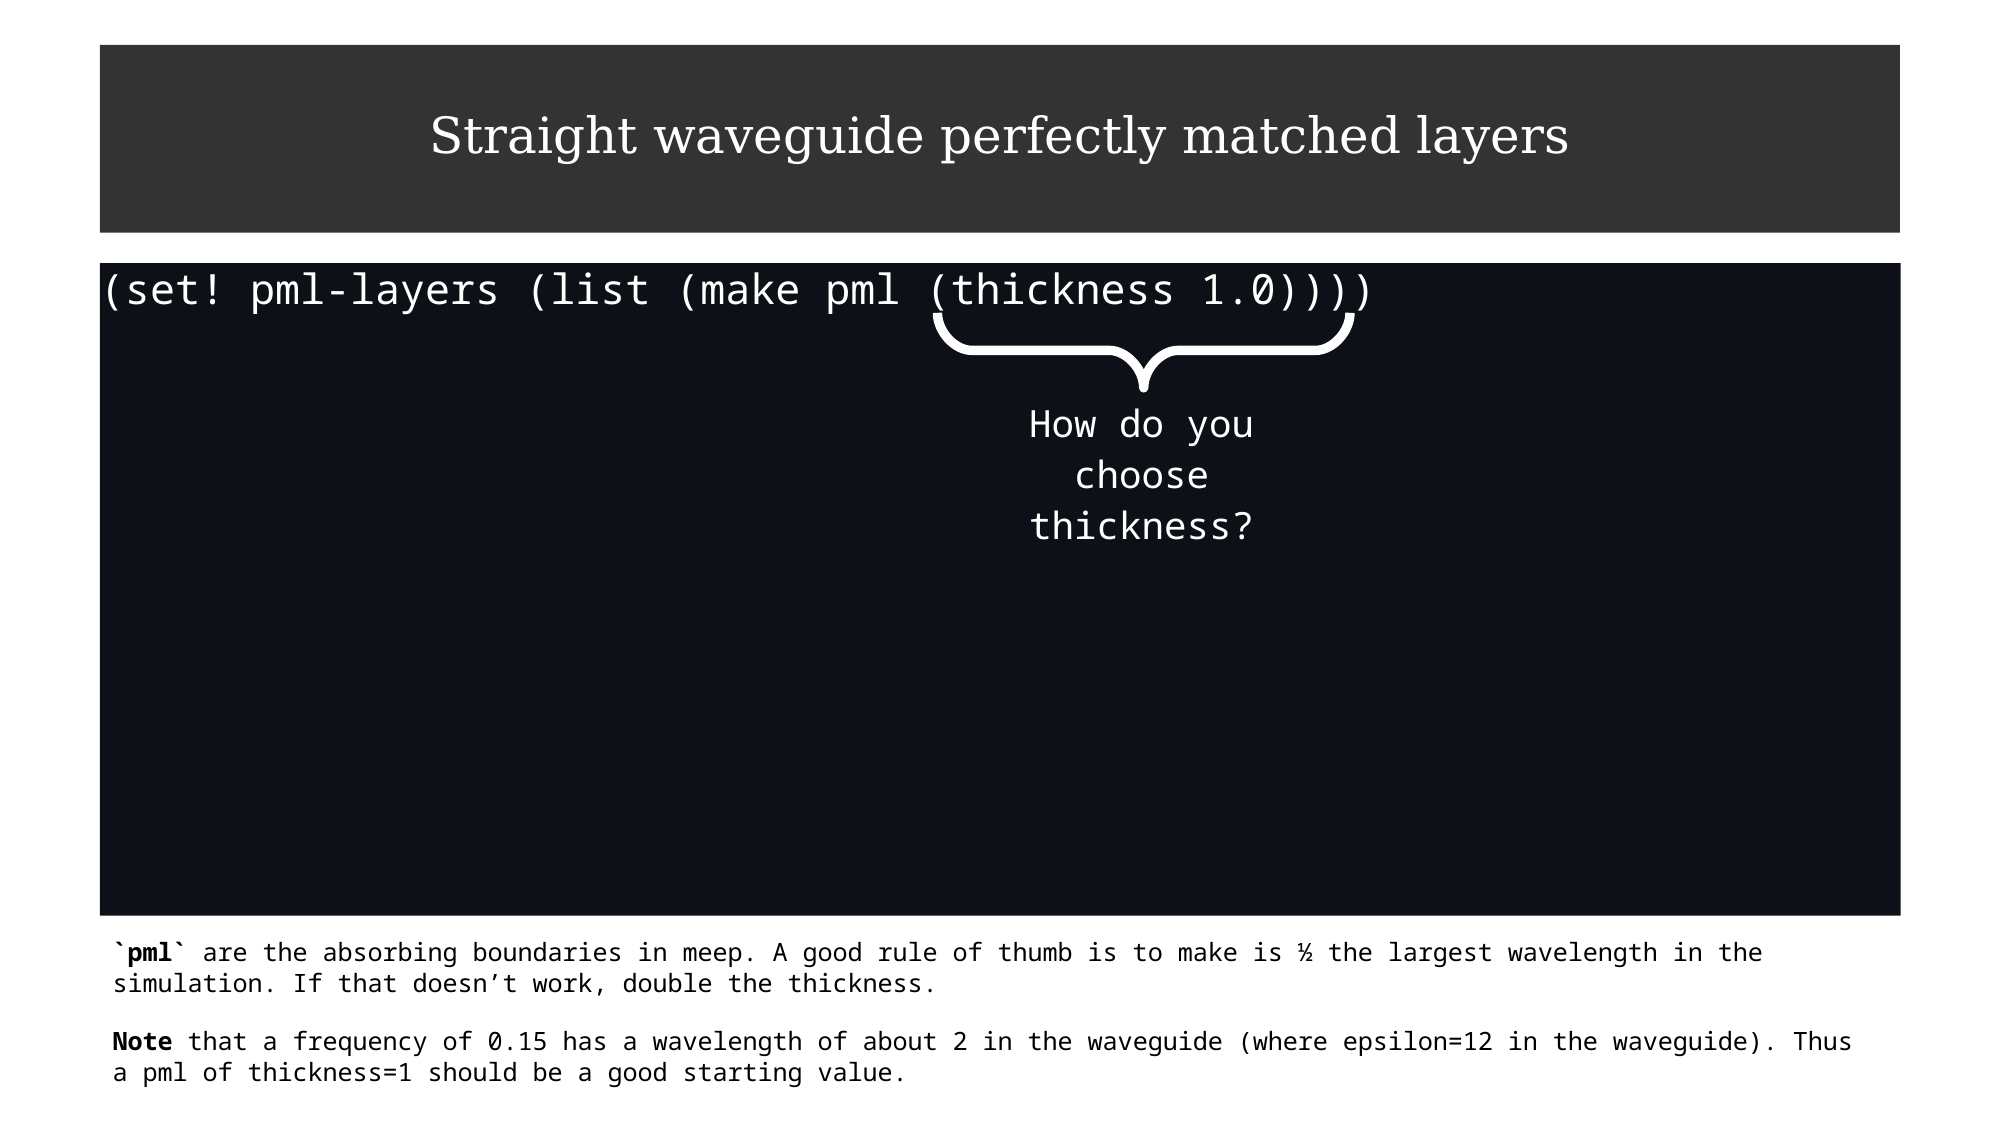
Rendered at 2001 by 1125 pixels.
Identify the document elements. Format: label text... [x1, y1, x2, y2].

text_box How do you choose thickness? [937, 390, 1346, 548]
title Straight waveguide perfectly matched layers [99, 44, 1900, 233]
list (set! pml-layers (list (make pml (thickness 1.0)))) [99, 263, 1901, 916]
list `pml` are the absorbing boundaries in meep. A good rule of thumb is to make is ½ the largest wavelength in the simulation. If that doesn’t work, double the thickness. Note that a frequency of 0.15 has a wavelength of about 2 in the waveguide (where epsilon=12 in the waveguide). Thus a pml of thickness=1 should be a good starting value. [112, 937, 1876, 1088]
